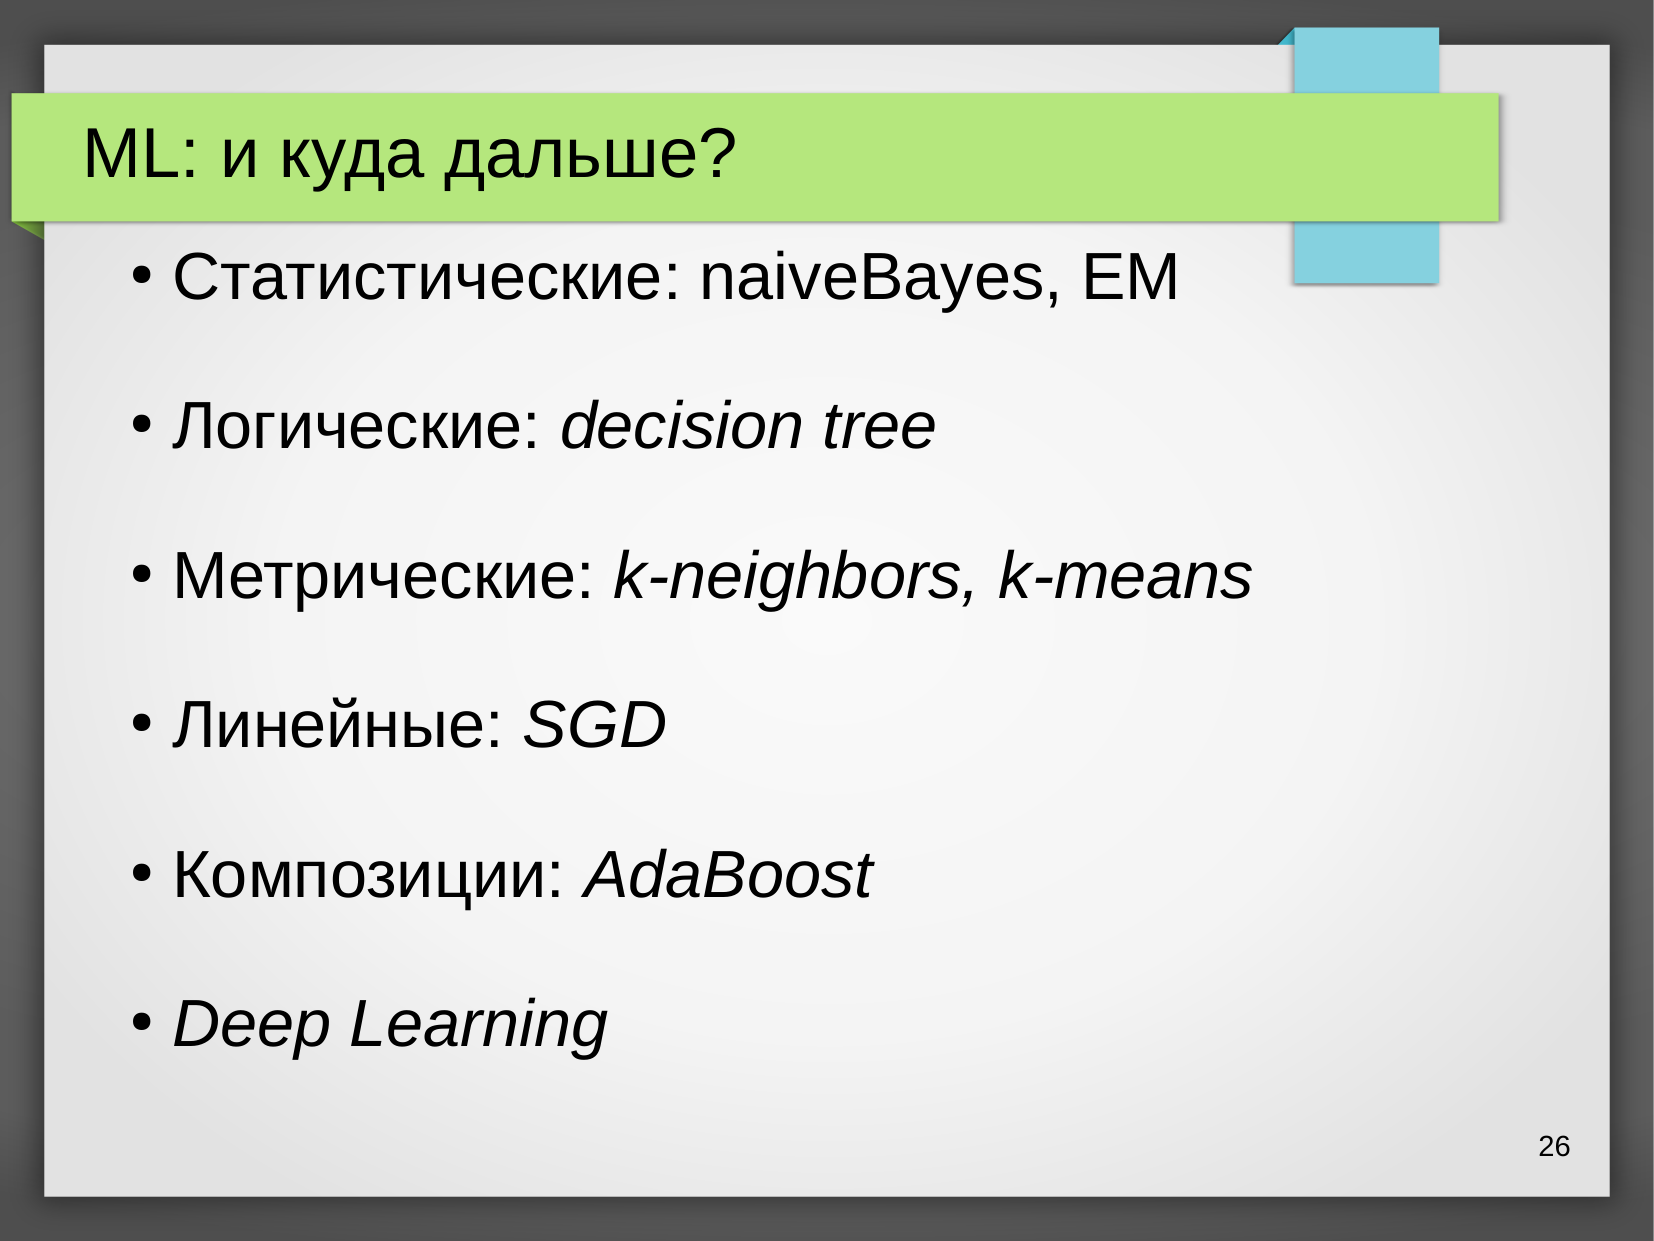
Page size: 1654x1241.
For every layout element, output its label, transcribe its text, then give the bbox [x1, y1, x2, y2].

subtitle Статистические: naiveBayes, EM Логические: decision tree Метрические: k-neighbors, k-means Линейные: SGD Композиции: AdaBoost Deep Learning [82, 163, 1571, 1136]
picture [0, 0, 1654, 1241]
title ML: и куда дальше? [82, 49, 1571, 163]
